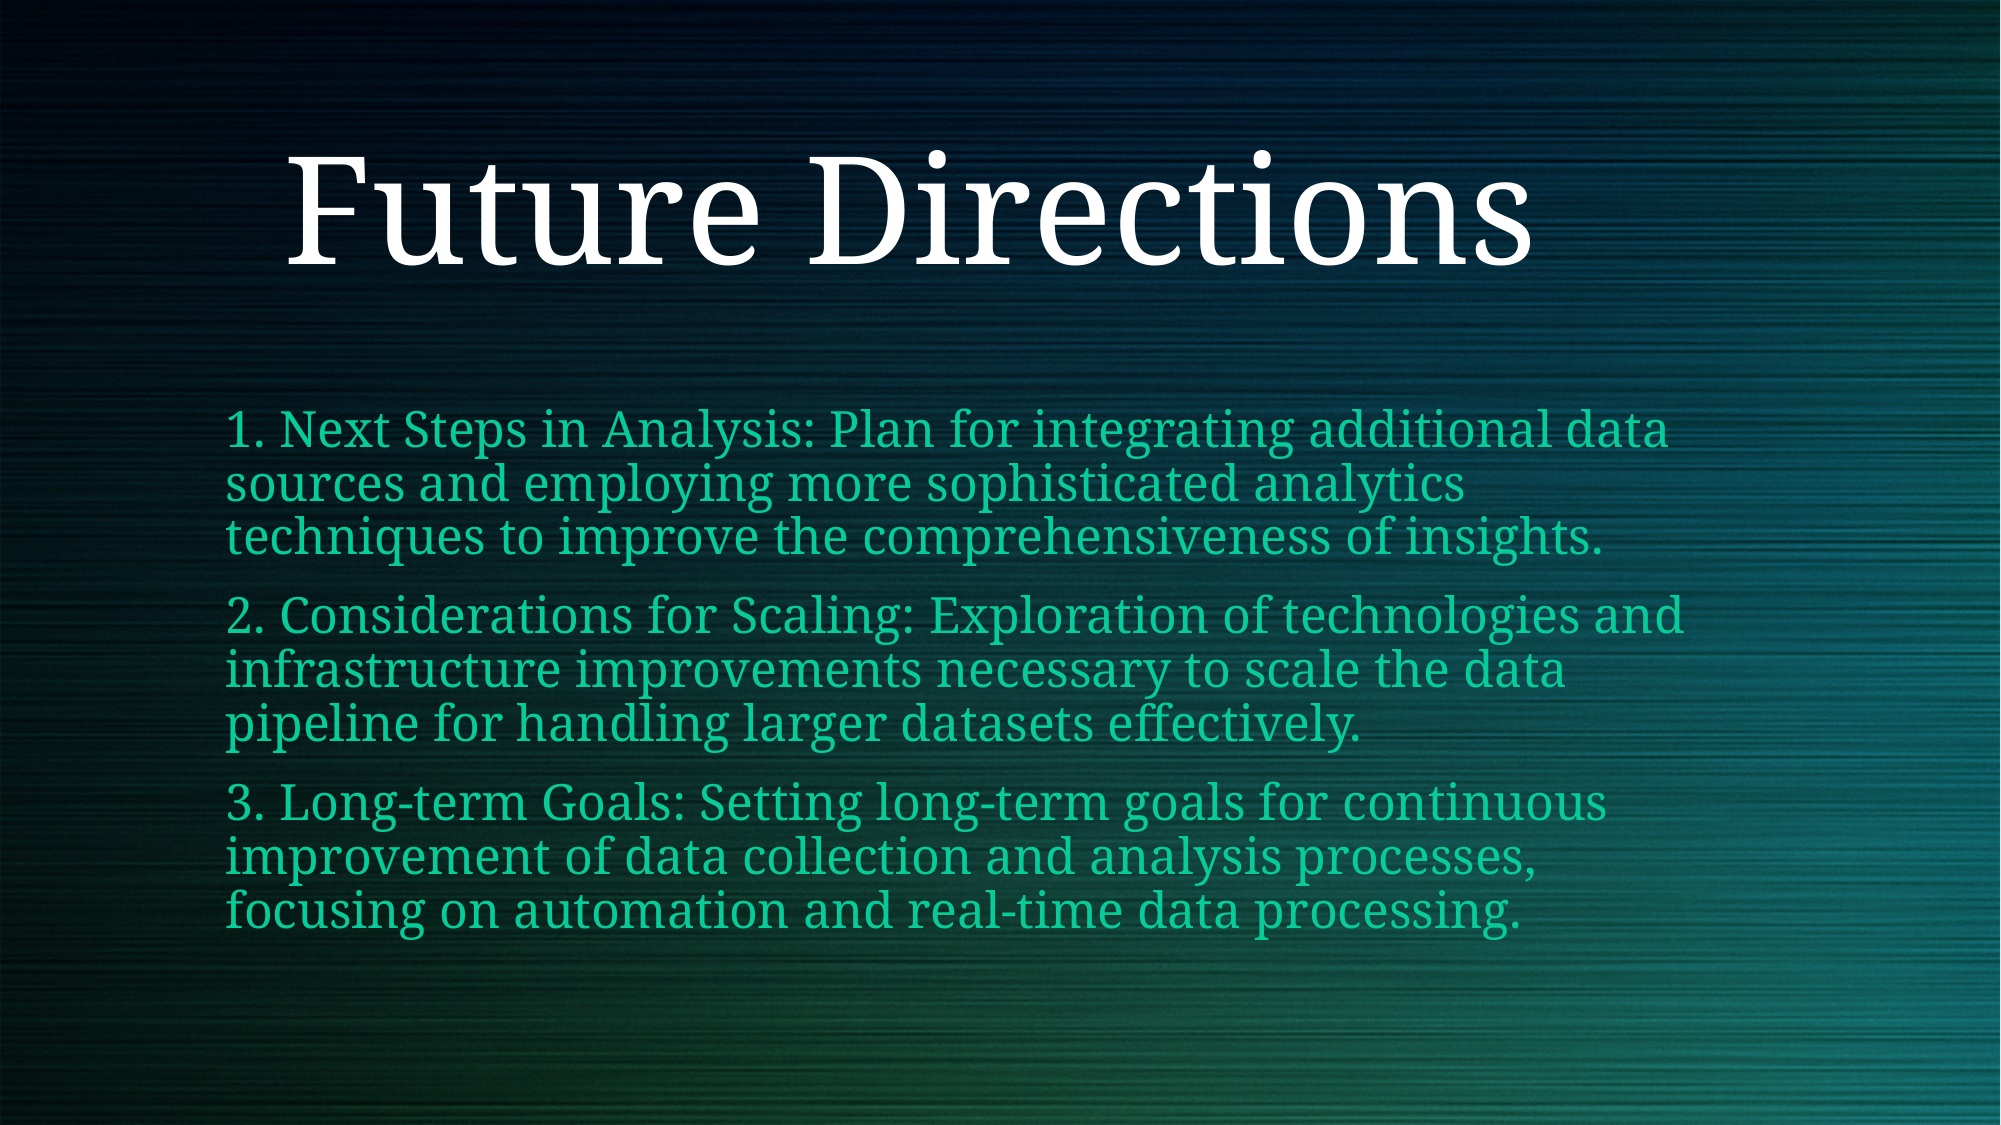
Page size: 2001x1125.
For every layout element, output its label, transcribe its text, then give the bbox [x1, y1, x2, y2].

title Future Directions [268, 42, 1591, 302]
subtitle 1. Next Steps in Analysis: Plan for integrating additional data sources and employing more sophisticated analytics techniques to improve the comprehensiveness of insights. 2. Considerations for Scaling: Exploration of technologies and infrastructure improvements necessary to scale the data pipeline for handling larger datasets effectively. 3. Long-term Goals: Setting long-term goals for continuous improvement of data collection and analysis processes, focusing on automation and real-time data processing. [210, 396, 1750, 1035]
